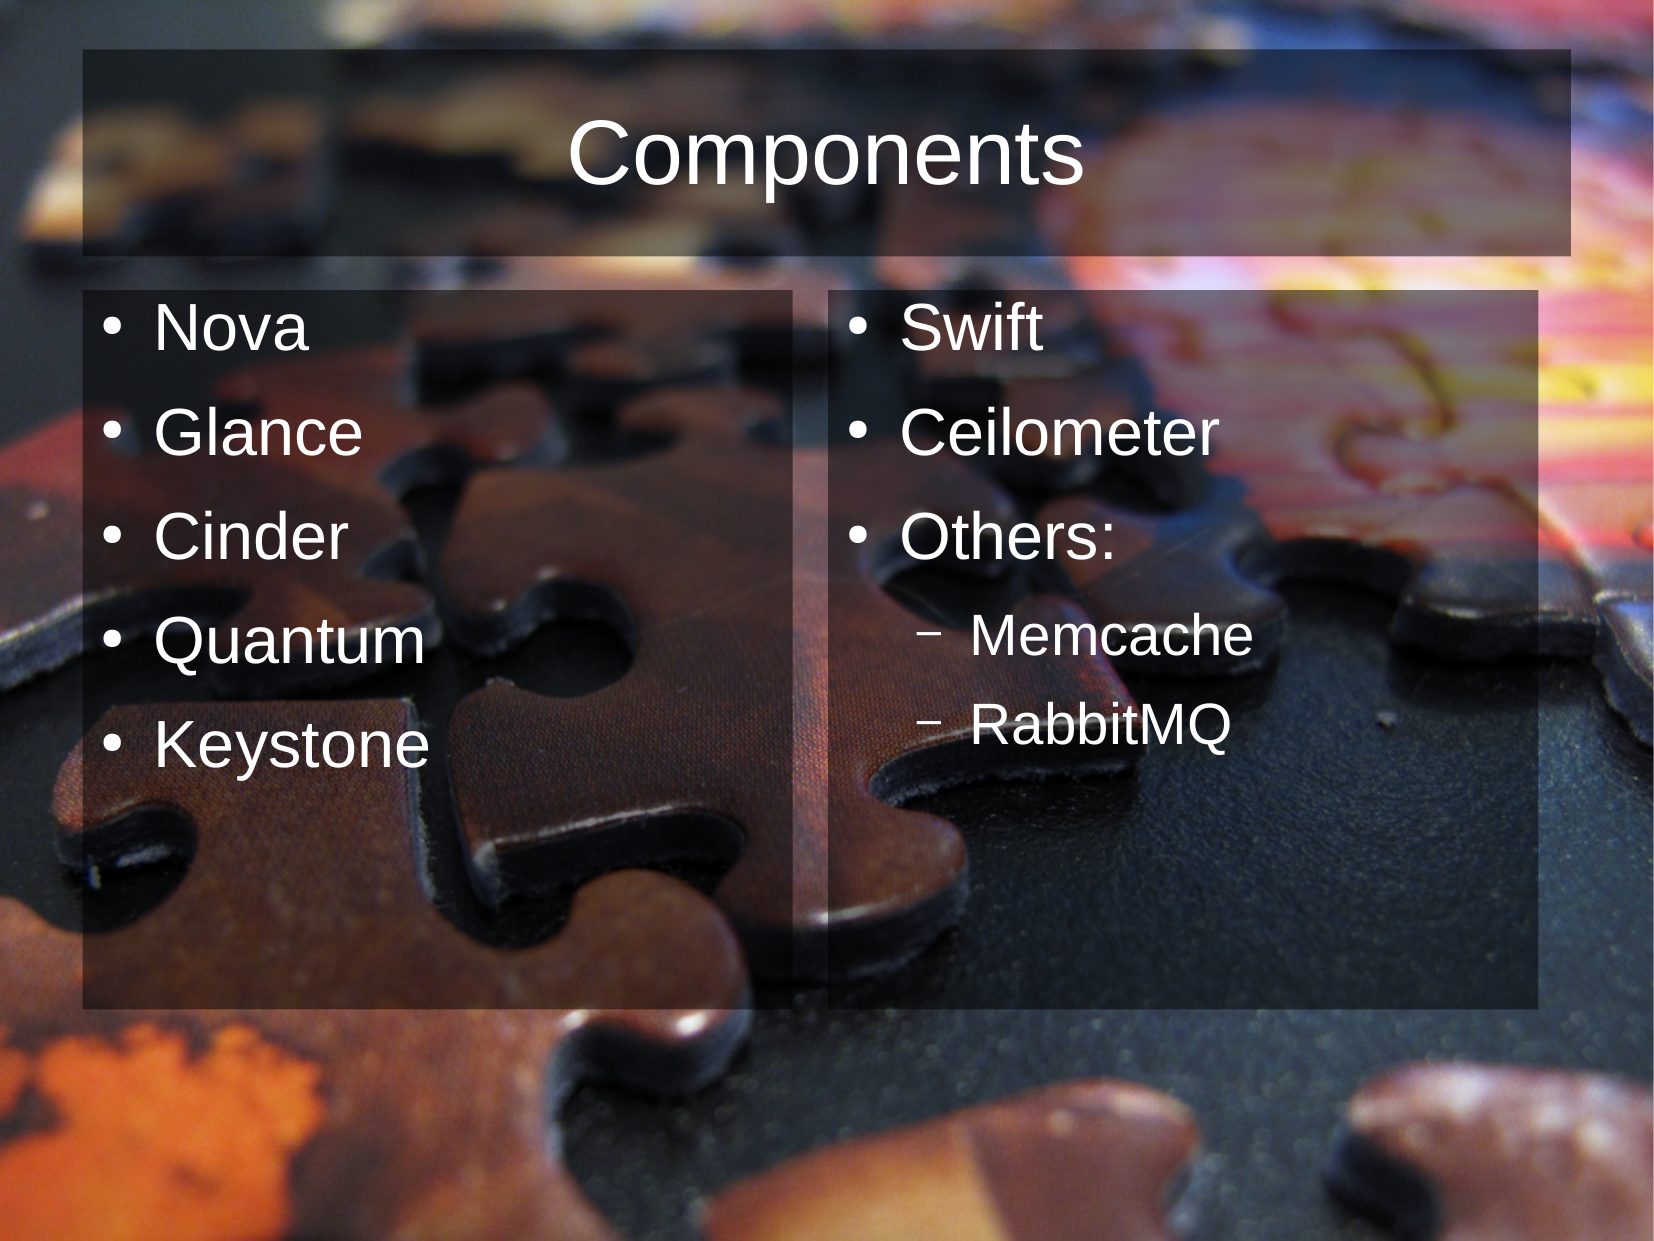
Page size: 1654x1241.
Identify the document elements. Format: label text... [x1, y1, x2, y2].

list Nova Glance Cinder Quantum Keystone [82, 290, 793, 1010]
title Components [82, 49, 1571, 257]
picture [0, 0, 1654, 1241]
list Swift Ceilometer Others: Memcache RabbitMQ [828, 290, 1539, 1010]
